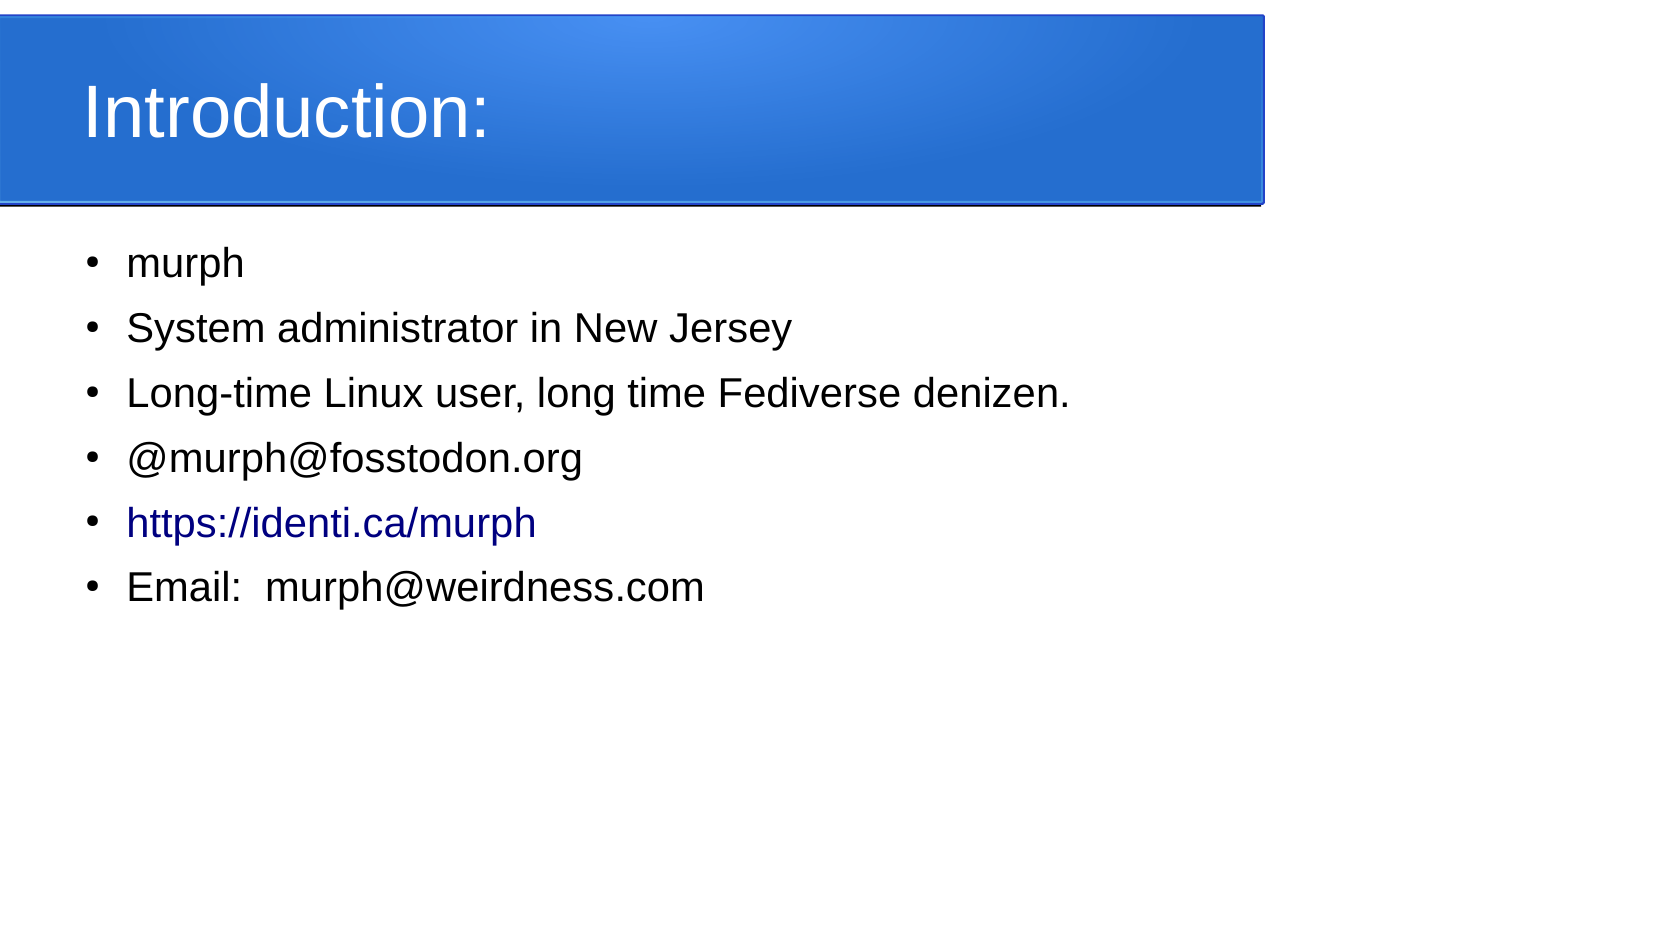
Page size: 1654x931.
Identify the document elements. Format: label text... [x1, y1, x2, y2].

title Introduction: [82, 35, 1235, 189]
list murph System administrator in New Jersey Long-time Linux user, long time Fediverse denizen. @murph@fosstodon.org https://identi.ca/murph Email: murph@weirdness.com [71, 240, 1561, 616]
